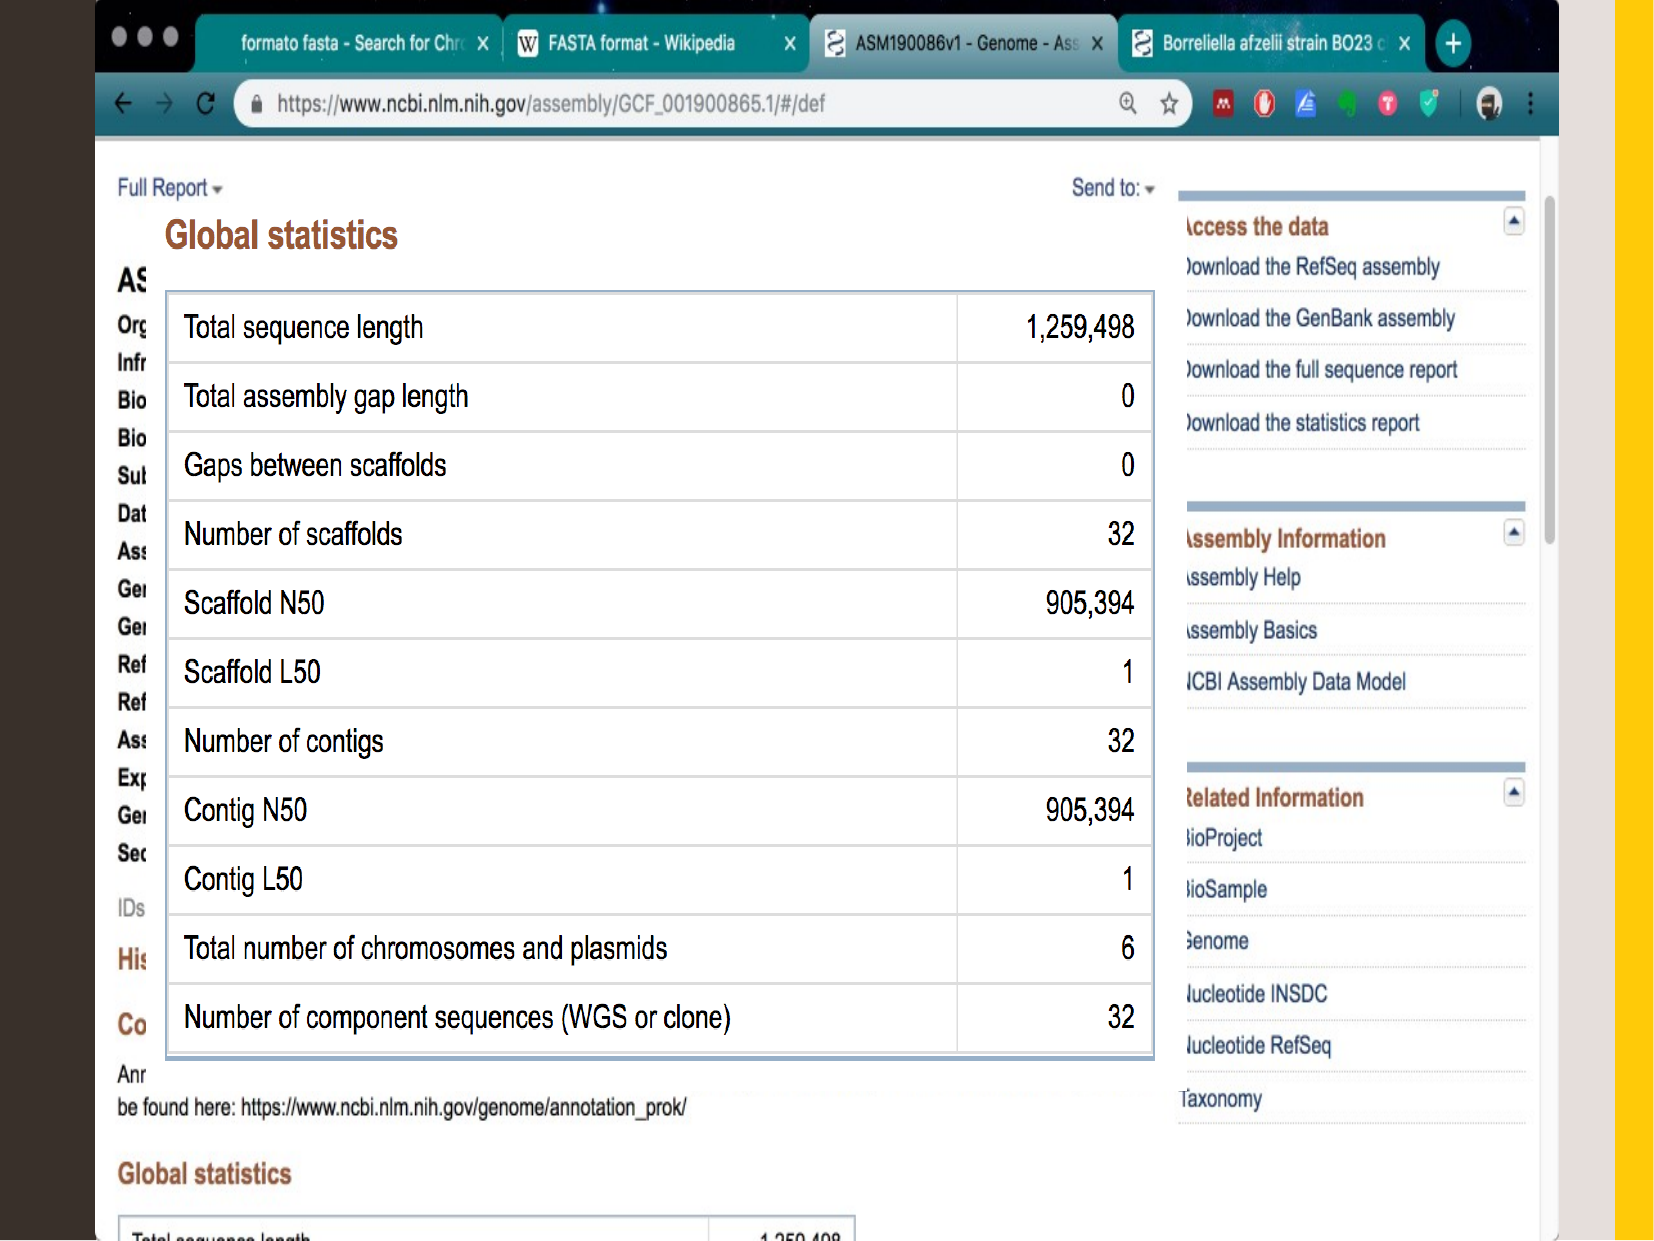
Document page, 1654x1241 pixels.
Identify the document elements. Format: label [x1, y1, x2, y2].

picture [95, 0, 1559, 1241]
